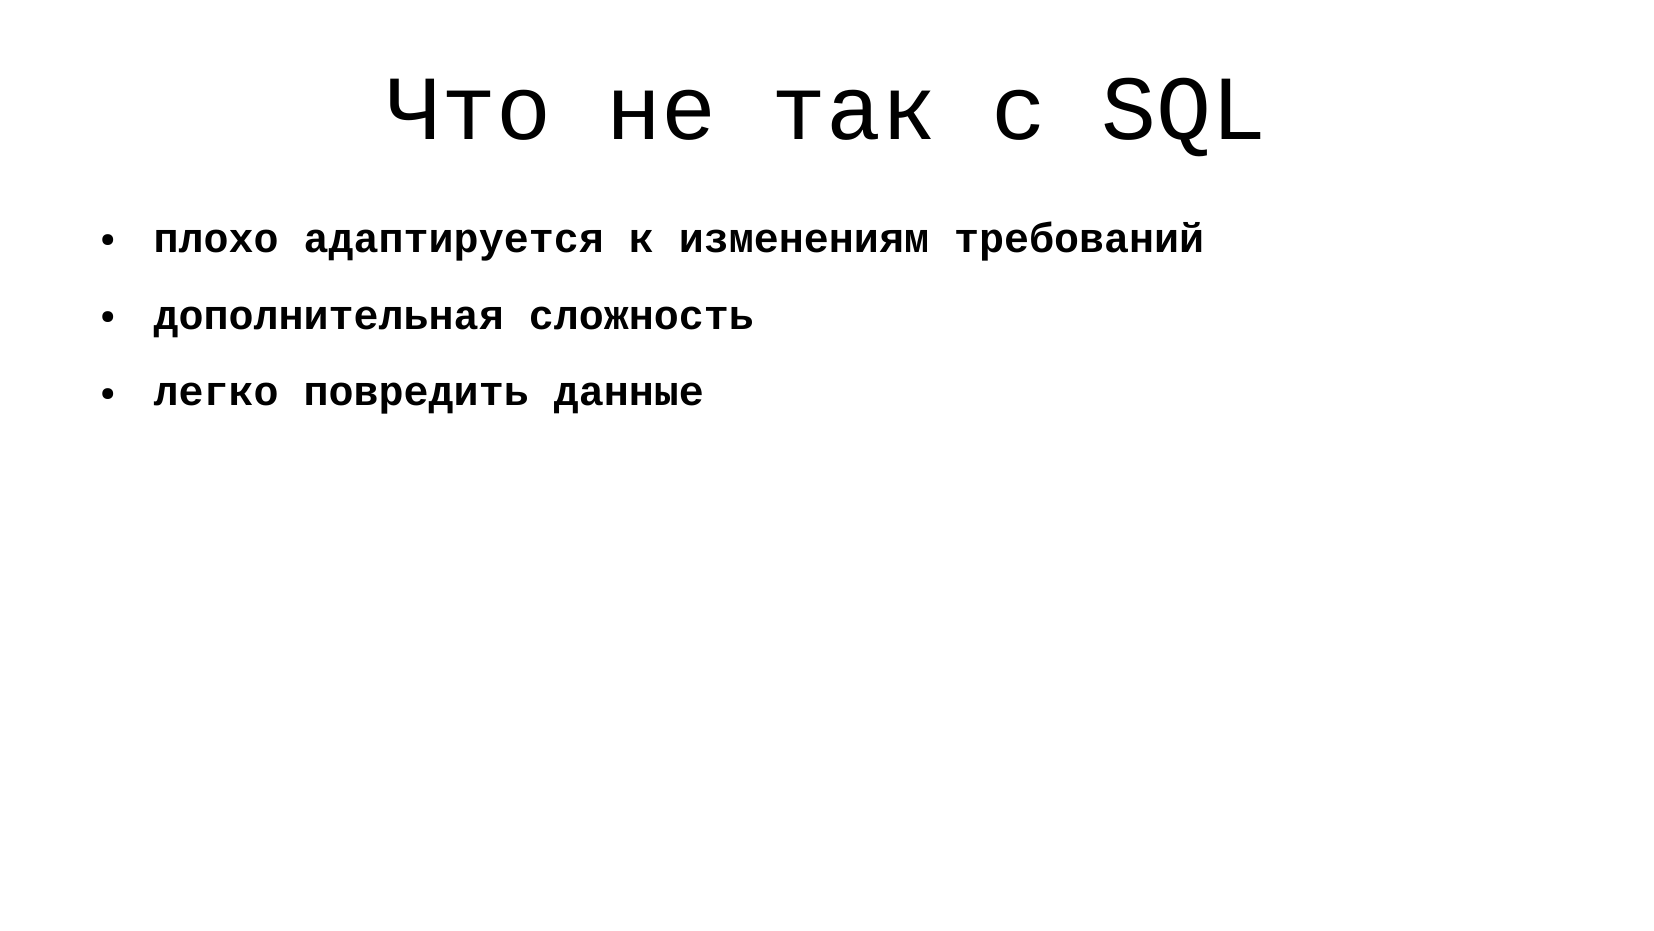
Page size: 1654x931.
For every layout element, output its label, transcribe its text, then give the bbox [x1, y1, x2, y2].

title Что не так с SQL [82, 37, 1571, 193]
list плохо адаптируется к изменениям требований дополнительная сложность легко повредить данные [82, 217, 1571, 758]
